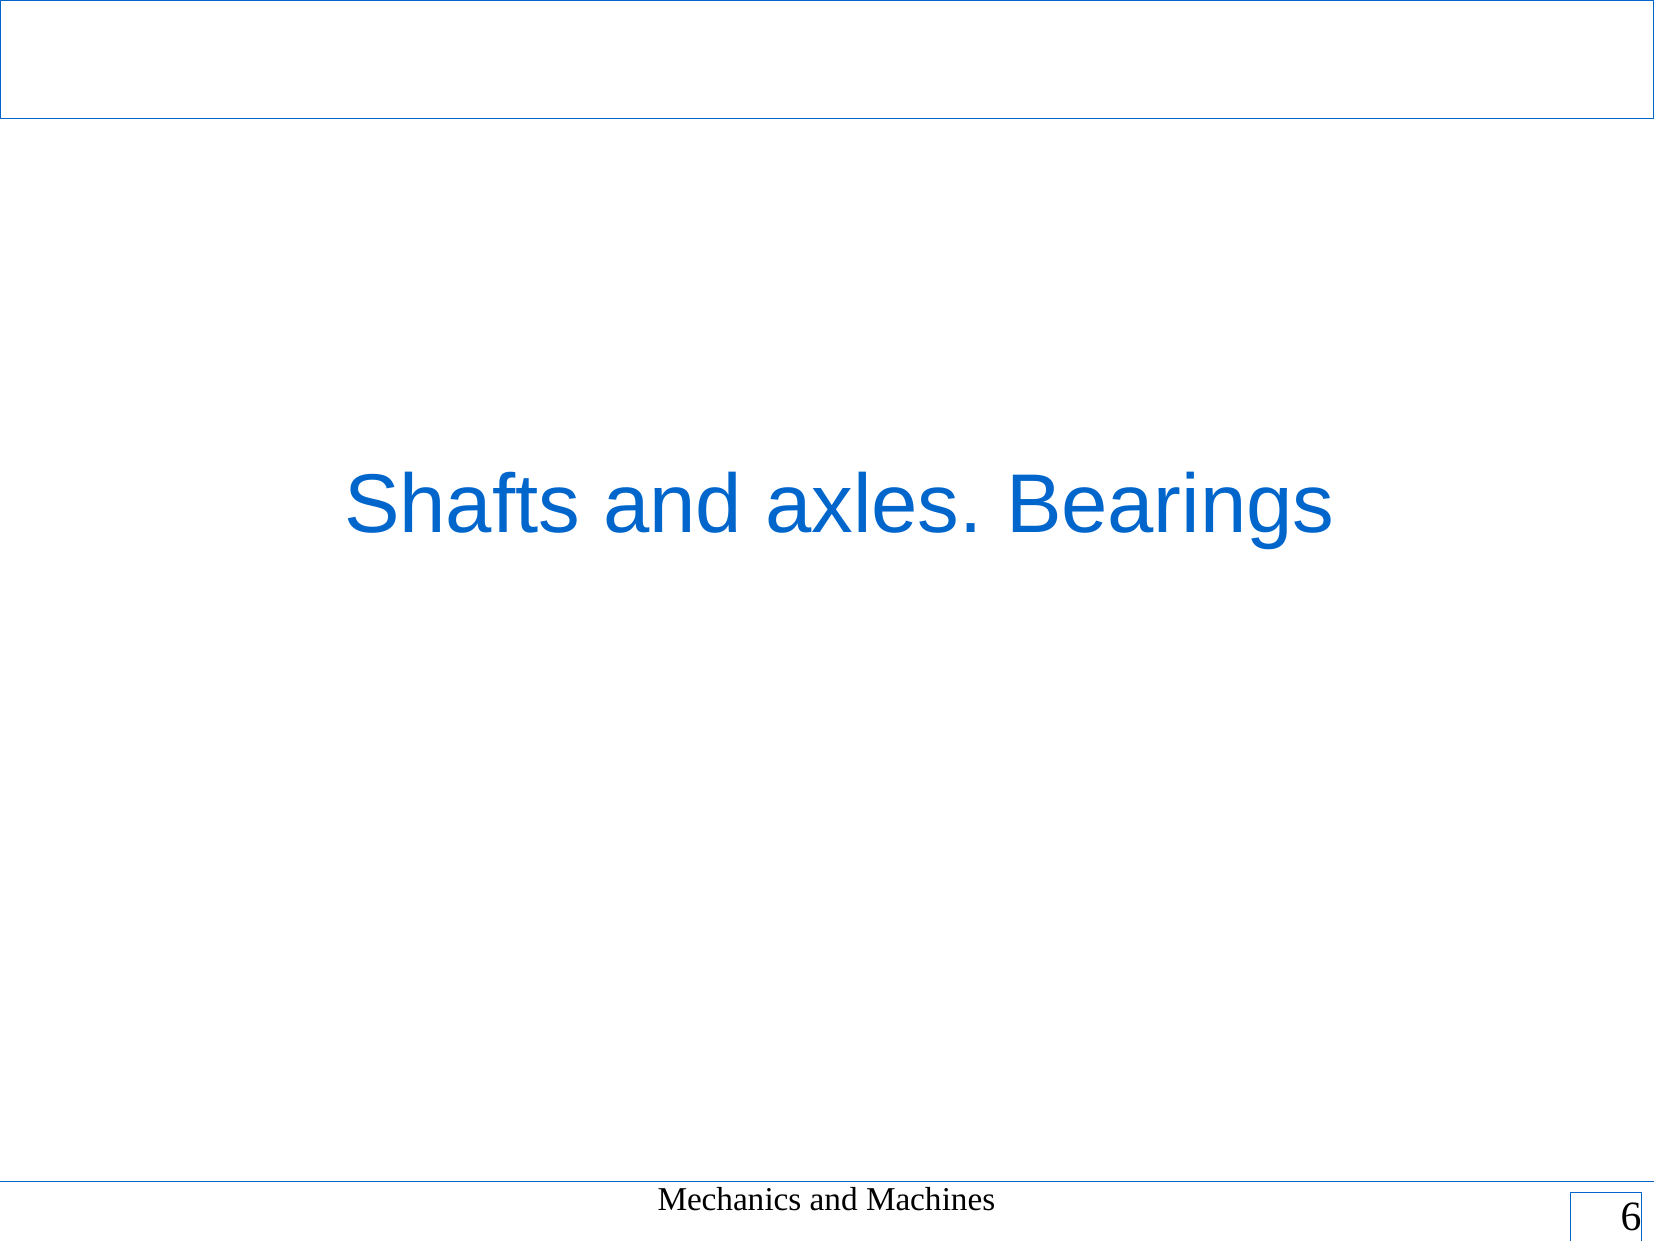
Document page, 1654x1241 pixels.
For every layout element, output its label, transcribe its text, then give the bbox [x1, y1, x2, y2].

text_box Shafts and axles. Bearings [329, 450, 1351, 651]
title [0, 0, 1654, 119]
